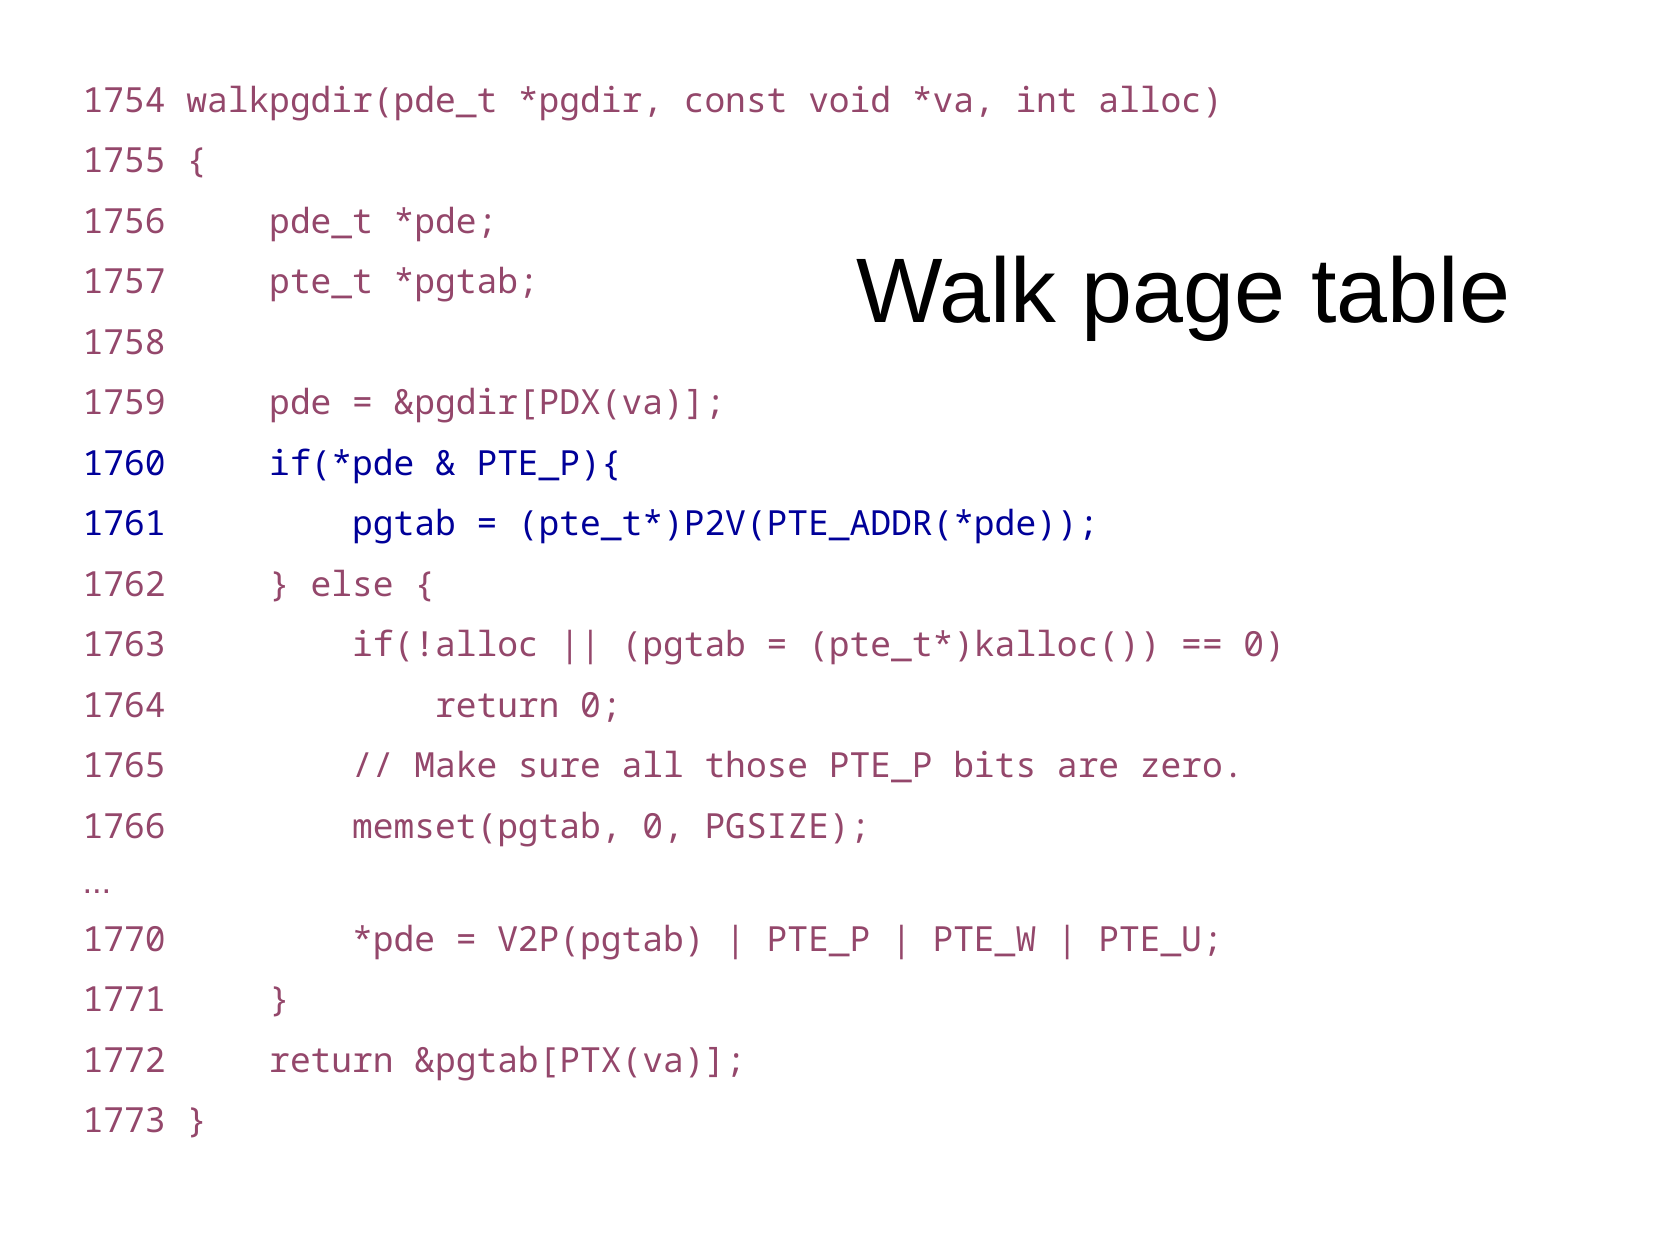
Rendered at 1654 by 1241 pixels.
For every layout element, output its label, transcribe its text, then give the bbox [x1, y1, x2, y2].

title Walk page table [791, 187, 1576, 395]
list 1754 walkpgdir(pde_t *pgdir, const void *va, int alloc) 1755 { 1756 pde_t *pde; 1757 pte_t *pgtab; 1758 1759 pde = &pgdir[PDX(va)]; 1760 if(*pde & PTE_P){ 1761 pgtab = (pte_t*)P2V(PTE_ADDR(*pde)); 1762 } else { 1763 if(!alloc || (pgtab = (pte_t*)kalloc()) == 0) 1764 return 0; 1765 // Make sure all those PTE_P bits are zero. 1766 memset(pgtab, 0, PGSIZE); ... 1770 *pde = V2P(pgtab) | PTE_P | PTE_W | PTE_U; 1771 } 1772 return &pgtab[PTX(va)]; 1773 } [82, 75, 1571, 1163]
